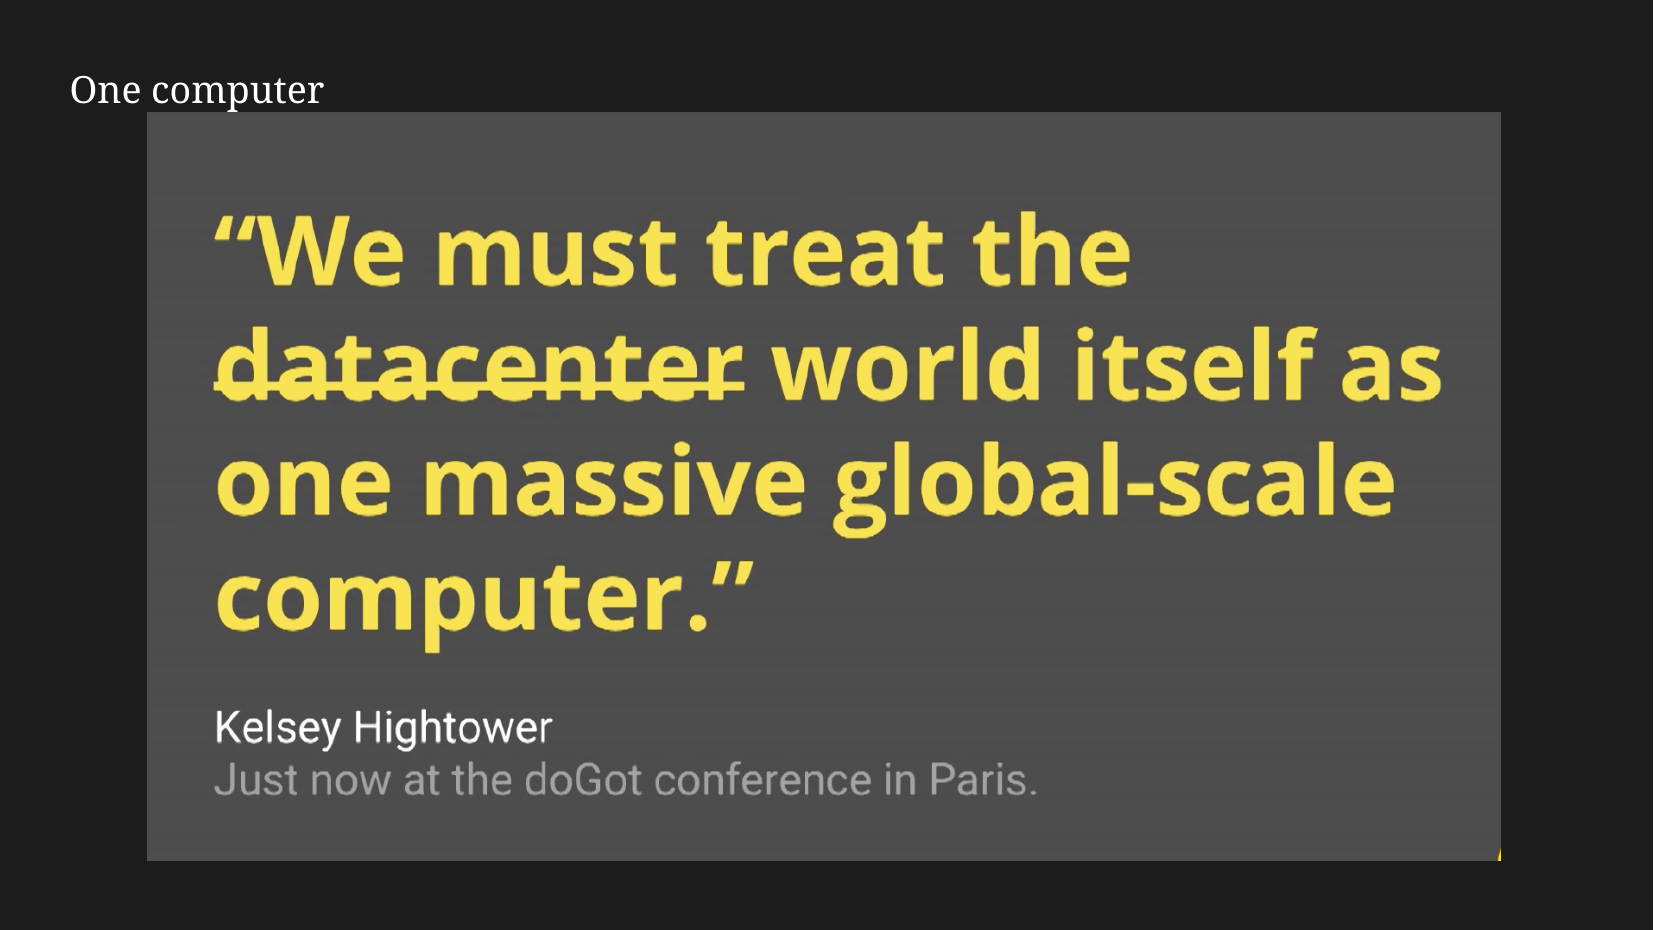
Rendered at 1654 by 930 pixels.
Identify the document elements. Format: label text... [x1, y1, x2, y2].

picture [147, 112, 1501, 861]
text_box One computer [54, 56, 451, 113]
